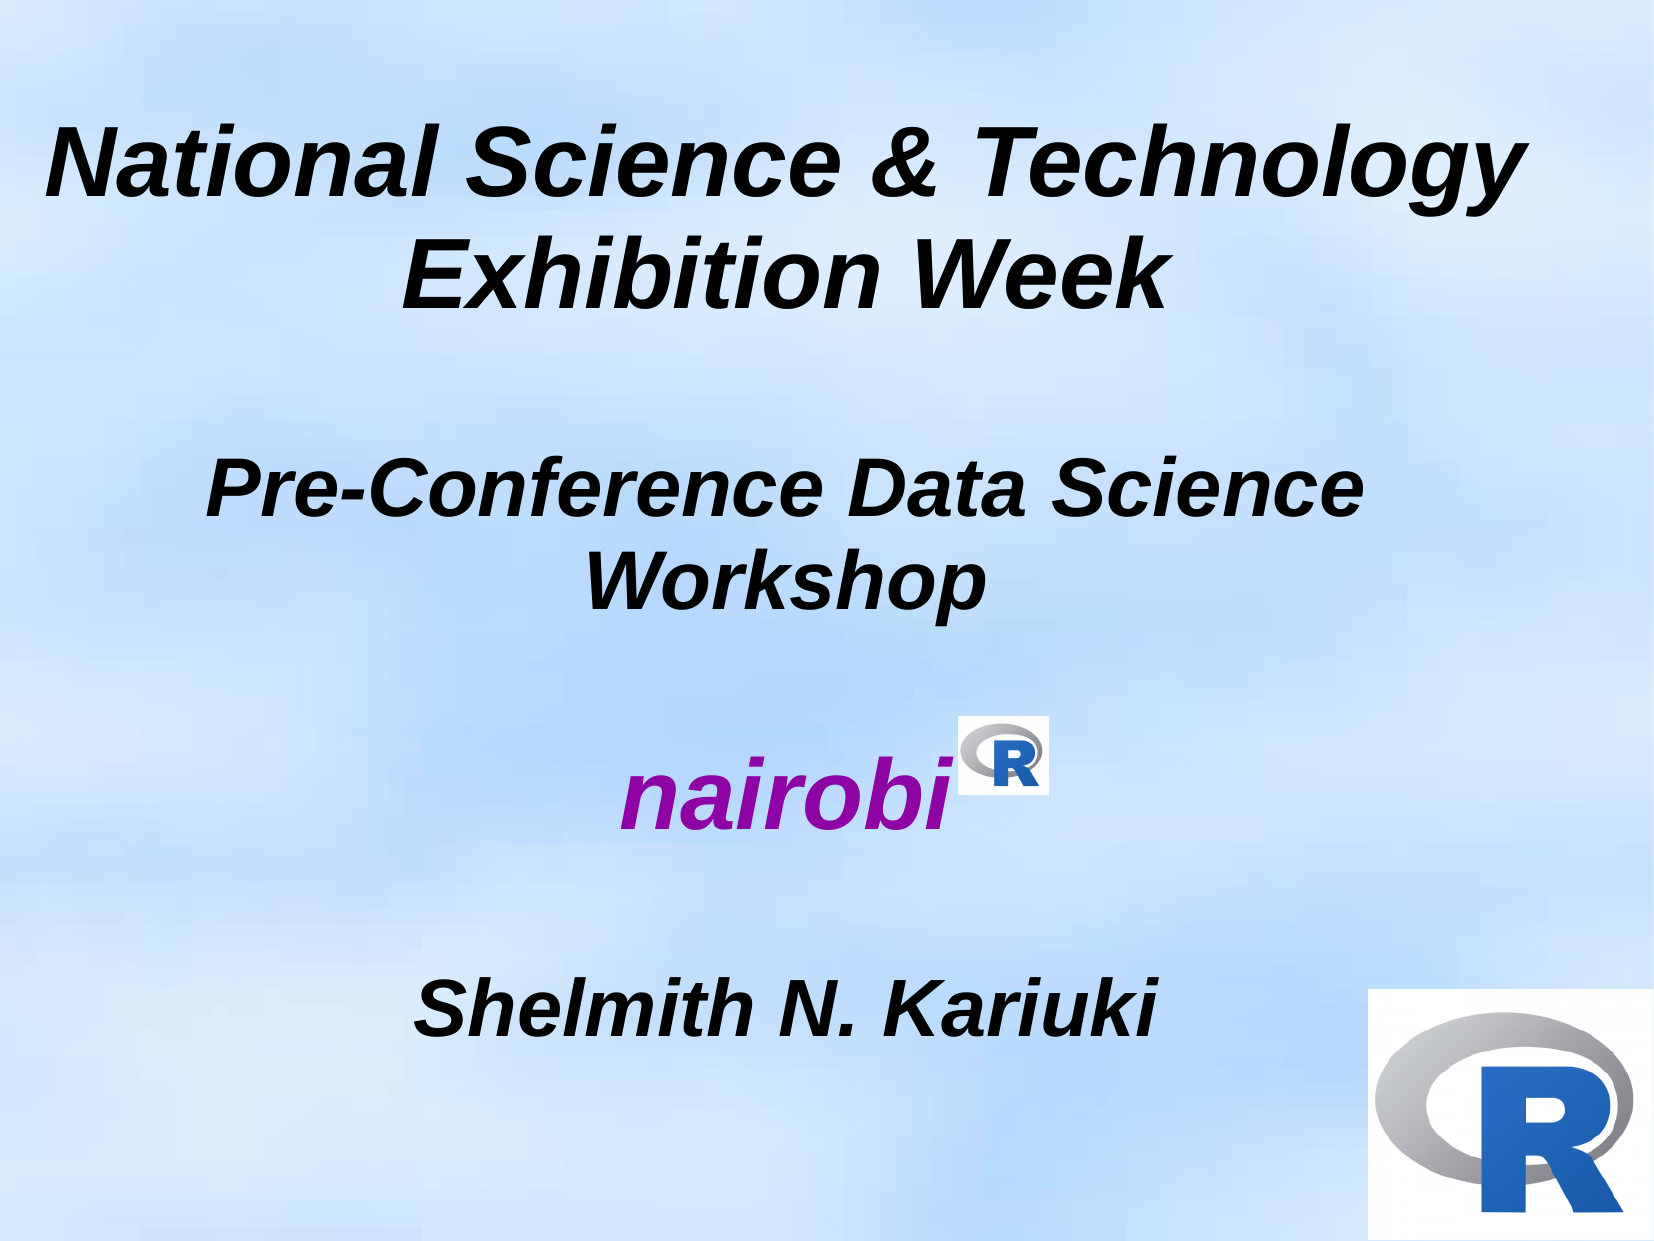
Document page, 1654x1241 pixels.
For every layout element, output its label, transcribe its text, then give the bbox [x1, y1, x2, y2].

title National Science & Technology Exhibition Week Pre-Conference Data Science Workshop nairobi Shelmith N. Kariuki [41, 189, 1530, 1061]
picture [0, 0, 1654, 1241]
